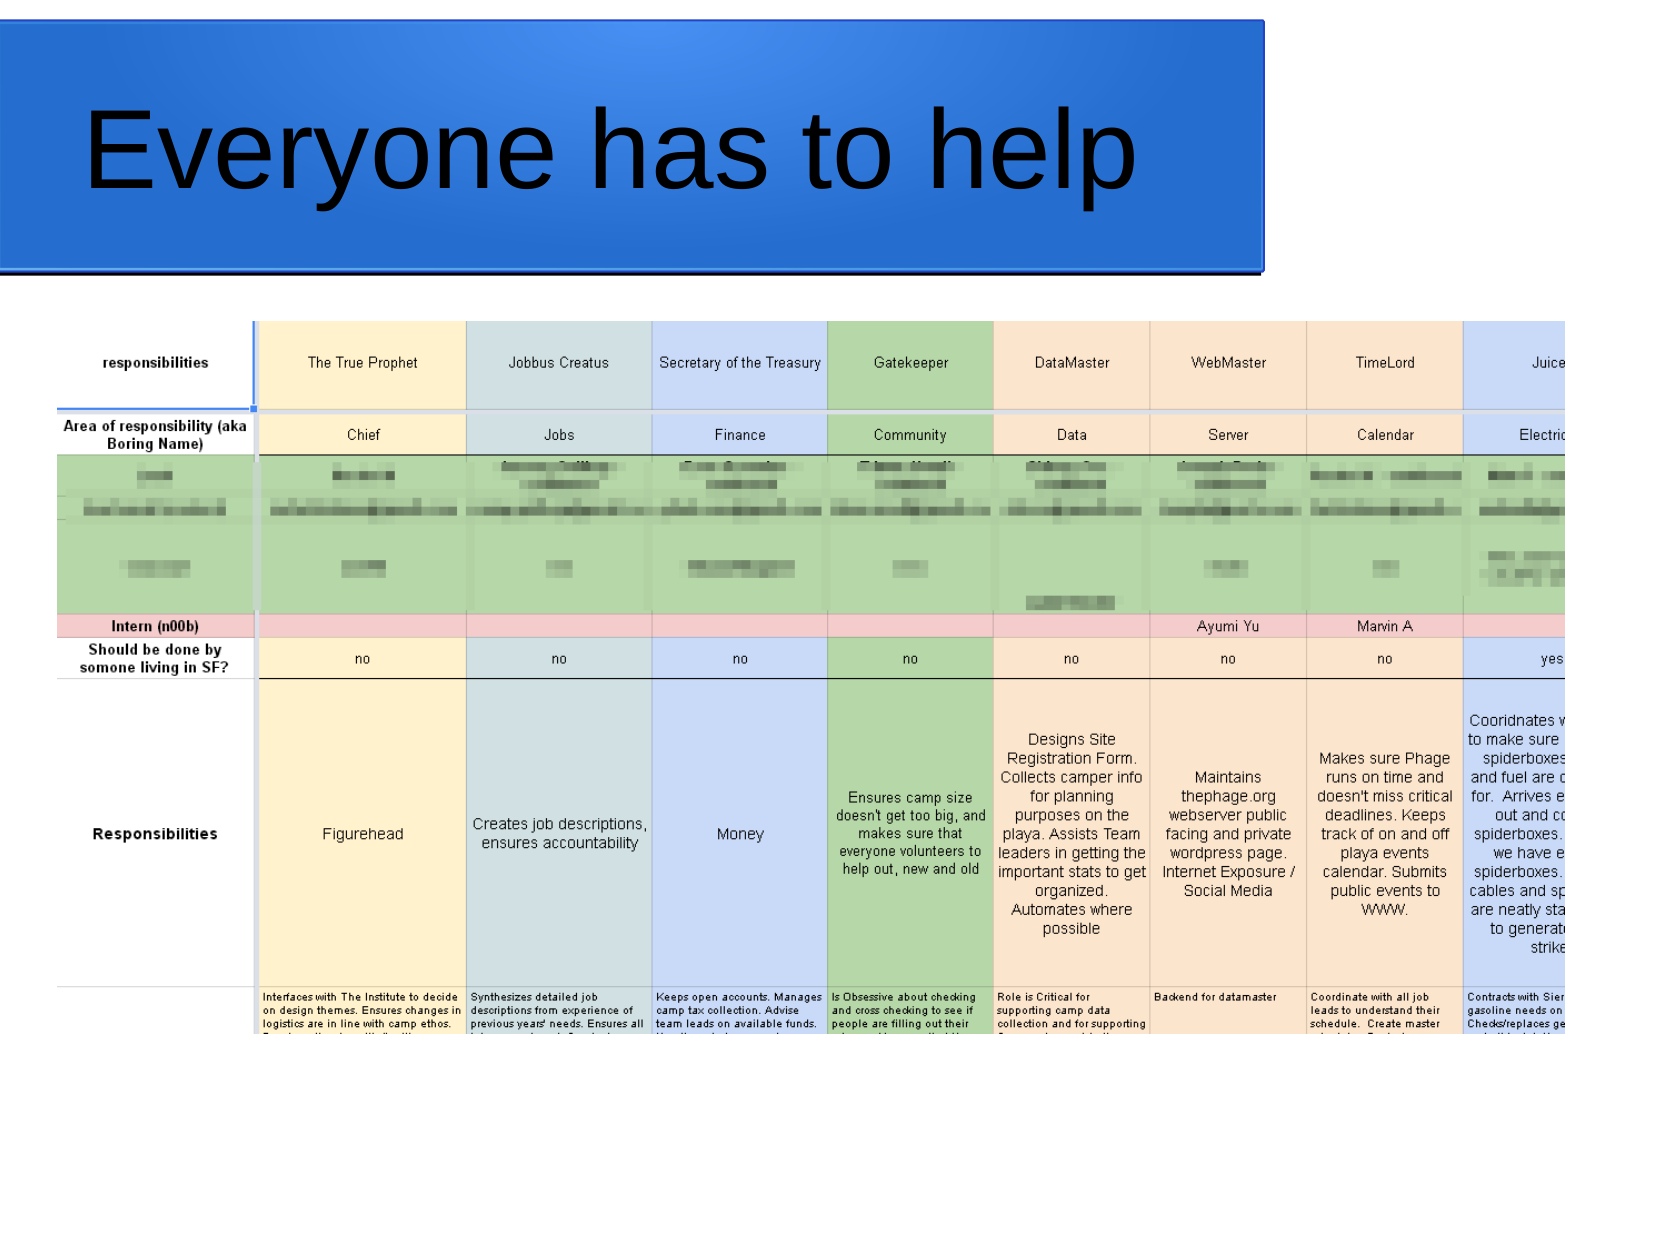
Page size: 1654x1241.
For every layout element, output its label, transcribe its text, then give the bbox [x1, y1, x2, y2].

picture [57, 321, 1565, 1034]
title Everyone has to help [82, 47, 1235, 252]
